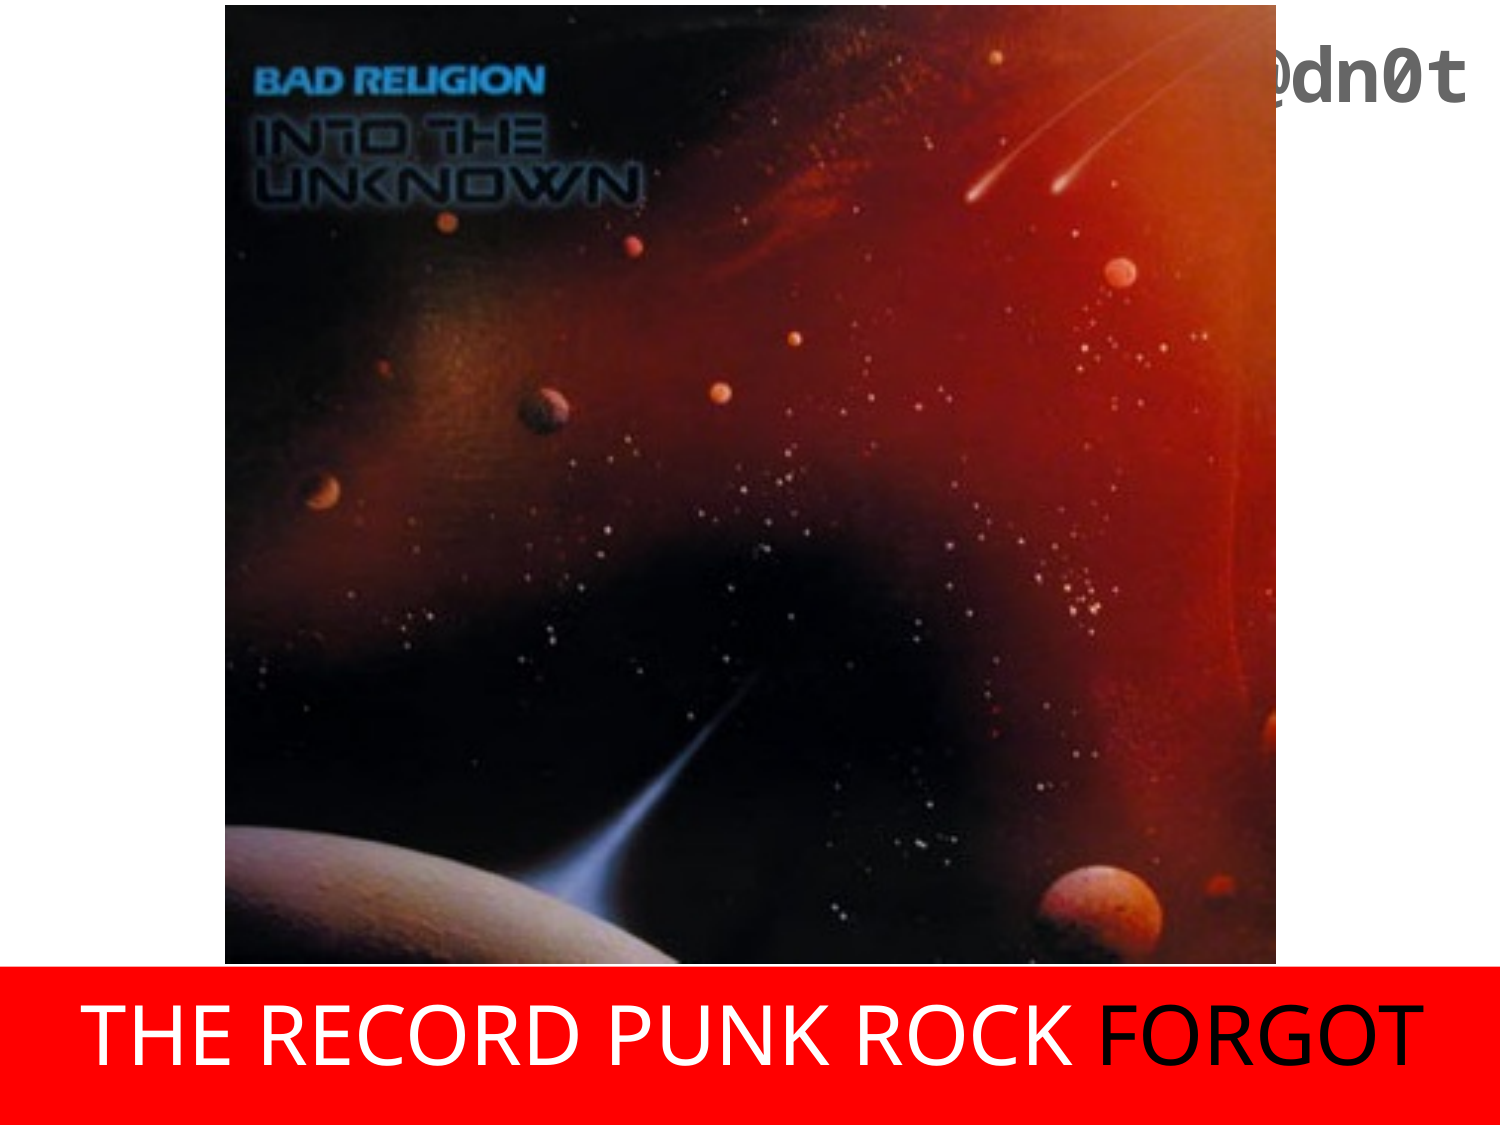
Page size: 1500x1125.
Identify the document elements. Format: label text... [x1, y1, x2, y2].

picture [225, 5, 1276, 964]
list THE RECORD PUNK ROCK FORGOT [28, 974, 1478, 1111]
